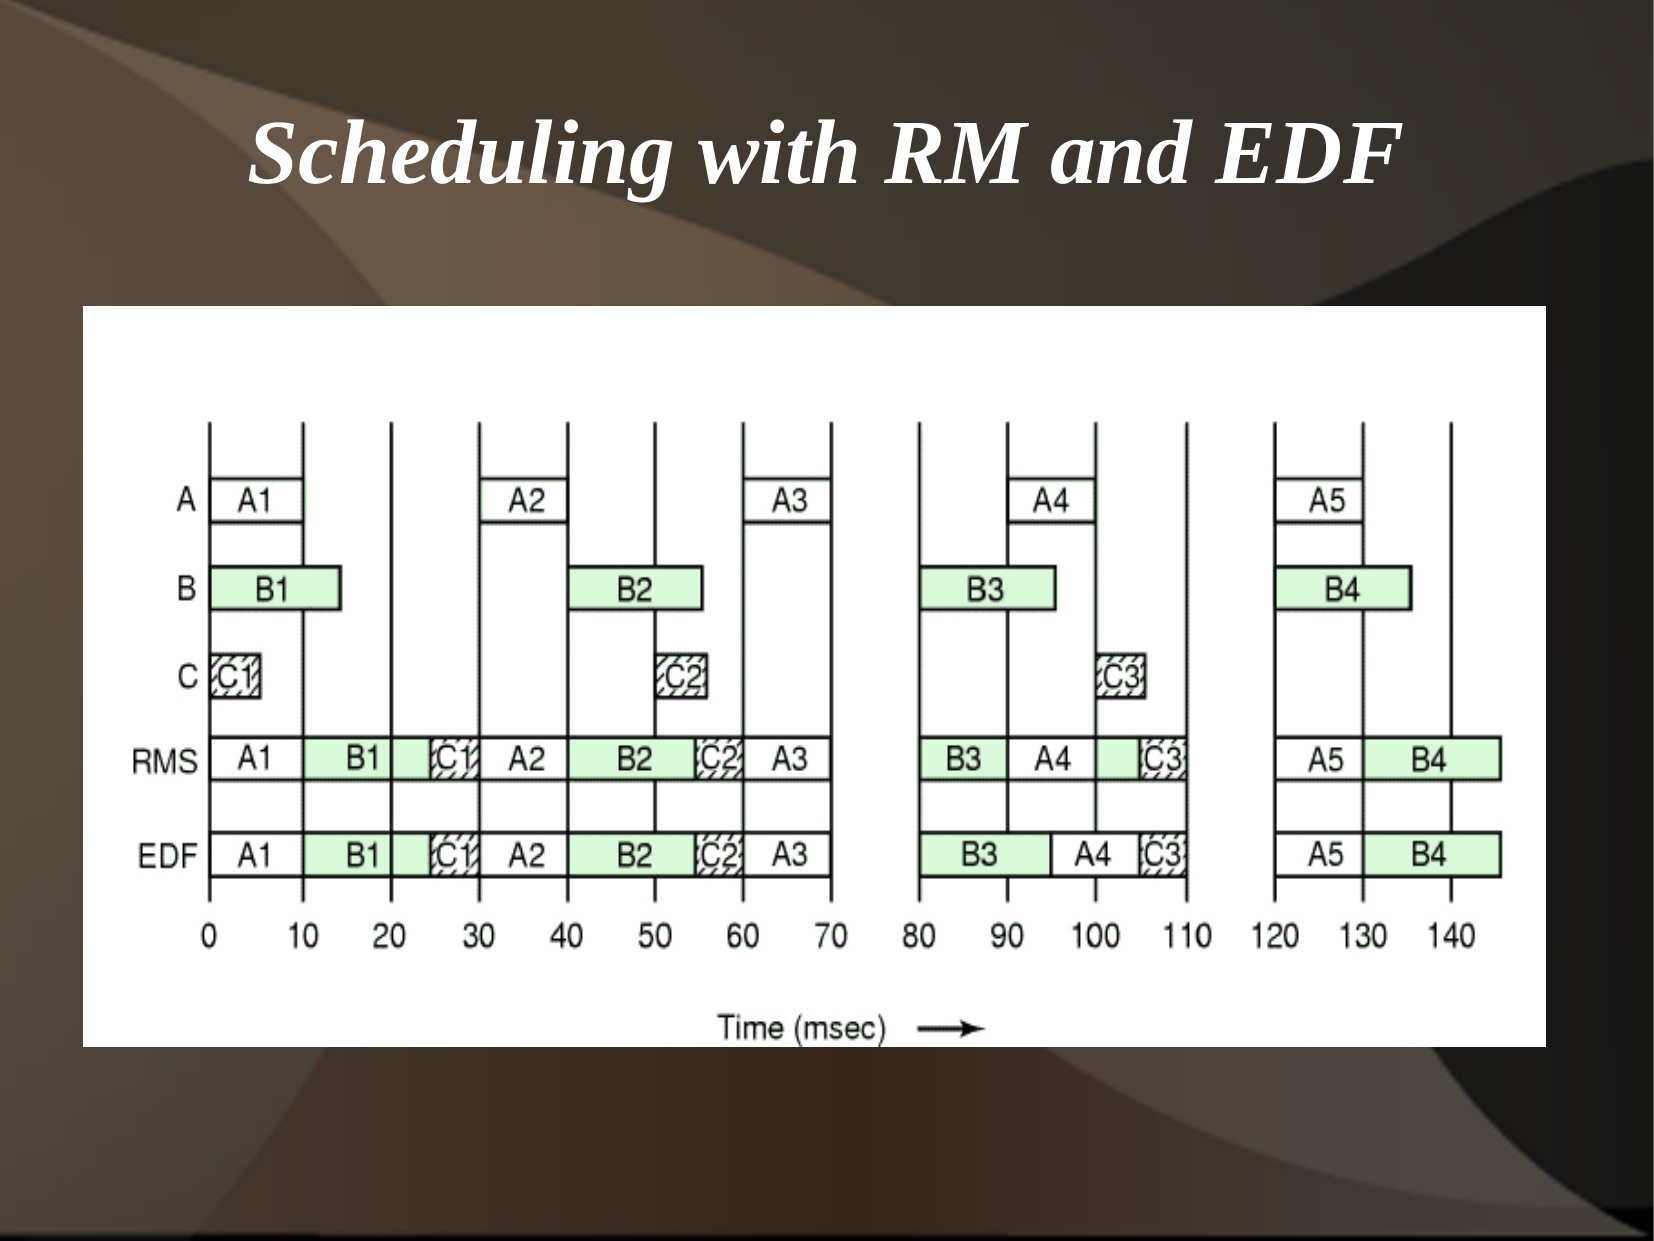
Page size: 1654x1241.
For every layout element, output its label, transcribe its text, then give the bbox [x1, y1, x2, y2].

title Scheduling with RM and EDF [82, 56, 1571, 250]
picture [0, 0, 1654, 1241]
